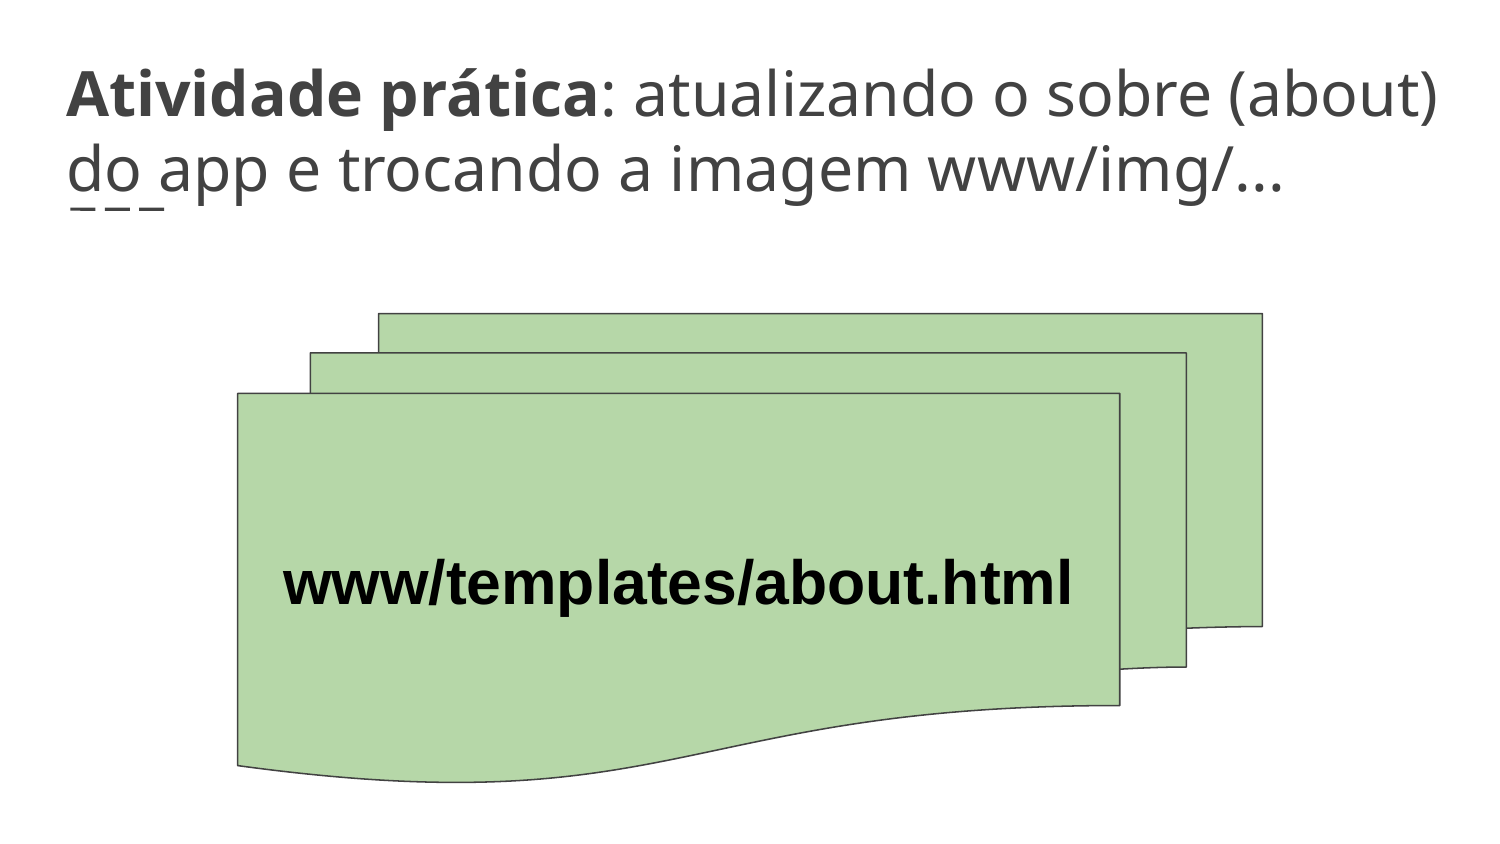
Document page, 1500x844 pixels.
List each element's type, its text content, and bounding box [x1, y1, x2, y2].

title Atividade prática: atualizando o sobre (about) do app e trocando a imagem www/img/... [51, 36, 1492, 219]
text_box www/templates/about.html [237, 313, 1263, 783]
